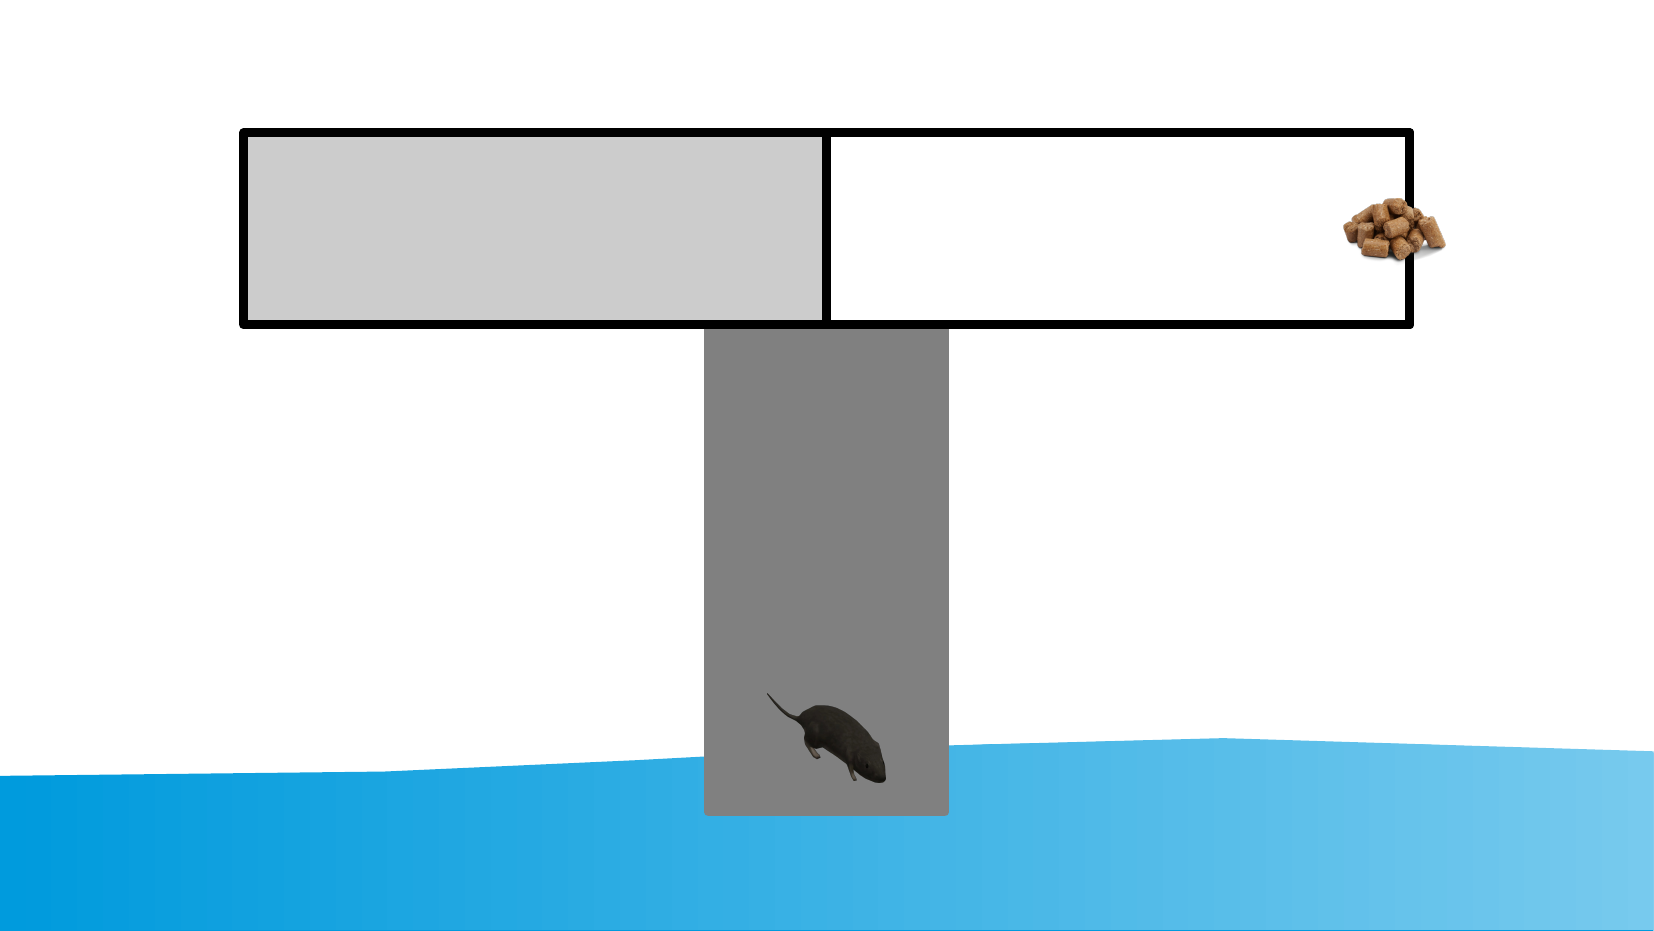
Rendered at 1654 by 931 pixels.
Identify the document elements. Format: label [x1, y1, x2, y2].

picture [1343, 141, 1447, 266]
picture [767, 693, 886, 783]
text_box [243, 132, 1410, 813]
